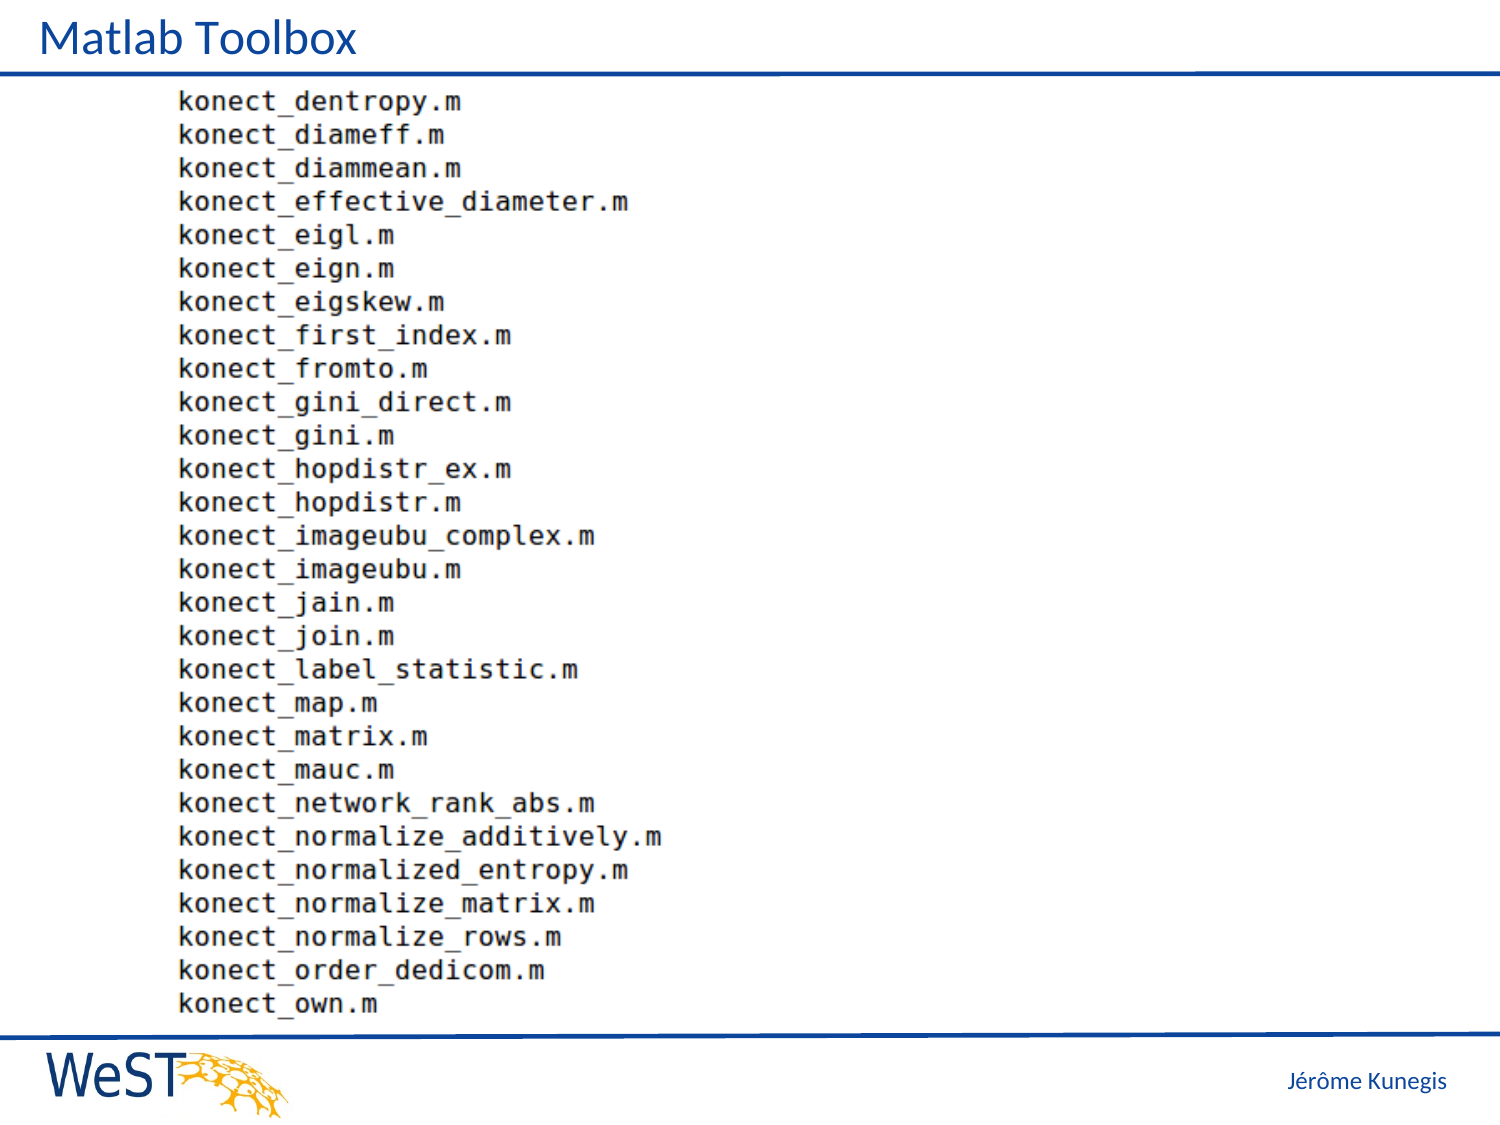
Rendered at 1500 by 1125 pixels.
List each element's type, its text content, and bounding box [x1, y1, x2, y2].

picture [41, 1046, 302, 1118]
picture [166, 84, 746, 1023]
text_box Matlab Toolbox [23, 0, 1152, 86]
